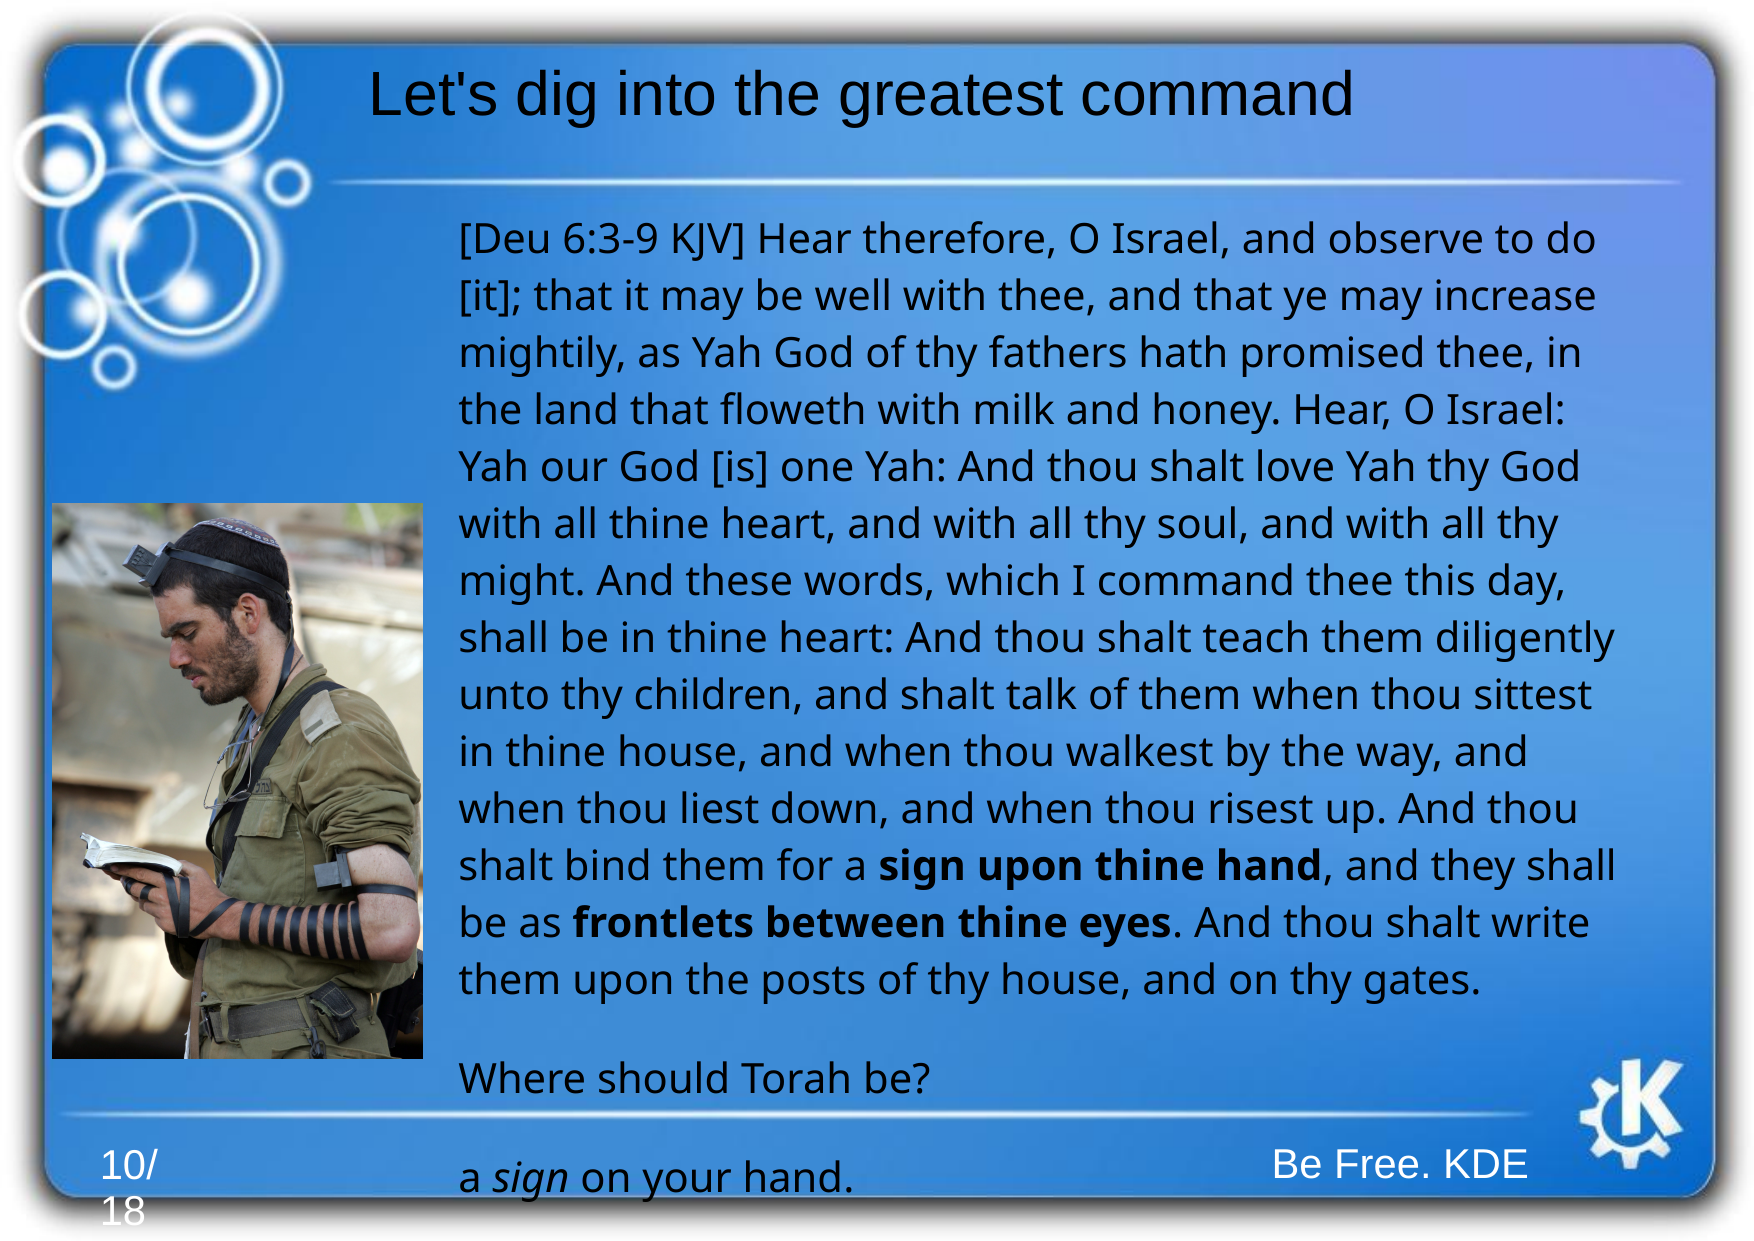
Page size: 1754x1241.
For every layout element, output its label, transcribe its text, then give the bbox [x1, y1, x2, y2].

title Let's dig into the greatest command [354, 51, 1653, 176]
picture [0, 0, 1754, 1241]
list [Deu 6:3-9 KJV] Hear therefore, O Israel, and observe to do [it]; that it may be well with thee, and that ye may increase mightily, as Yah God of thy fathers hath promised thee, in the land that floweth with milk and honey. Hear, O Israel: Yah our God [is] one Yah: And thou shalt love Yah thy God with all thine heart, and with all thy soul, and with all thy might. And these words, which I command thee this day, shall be in thine heart: And thou shalt teach them diligently unto thy children, and shalt talk of them when thou sittest in thine house, and when thou walkest by the way, and when thou liest down, and when thou risest up. And thou shalt bind them for a sign upon thine hand, and they shall be as frontlets between thine eyes. And thou shalt write them upon the posts of thy house, and on thy gates. Where should Torah be? a sign on your hand. and frontlets between your eyes. (forehead) This is not a coincidence. [443, 201, 1648, 1079]
